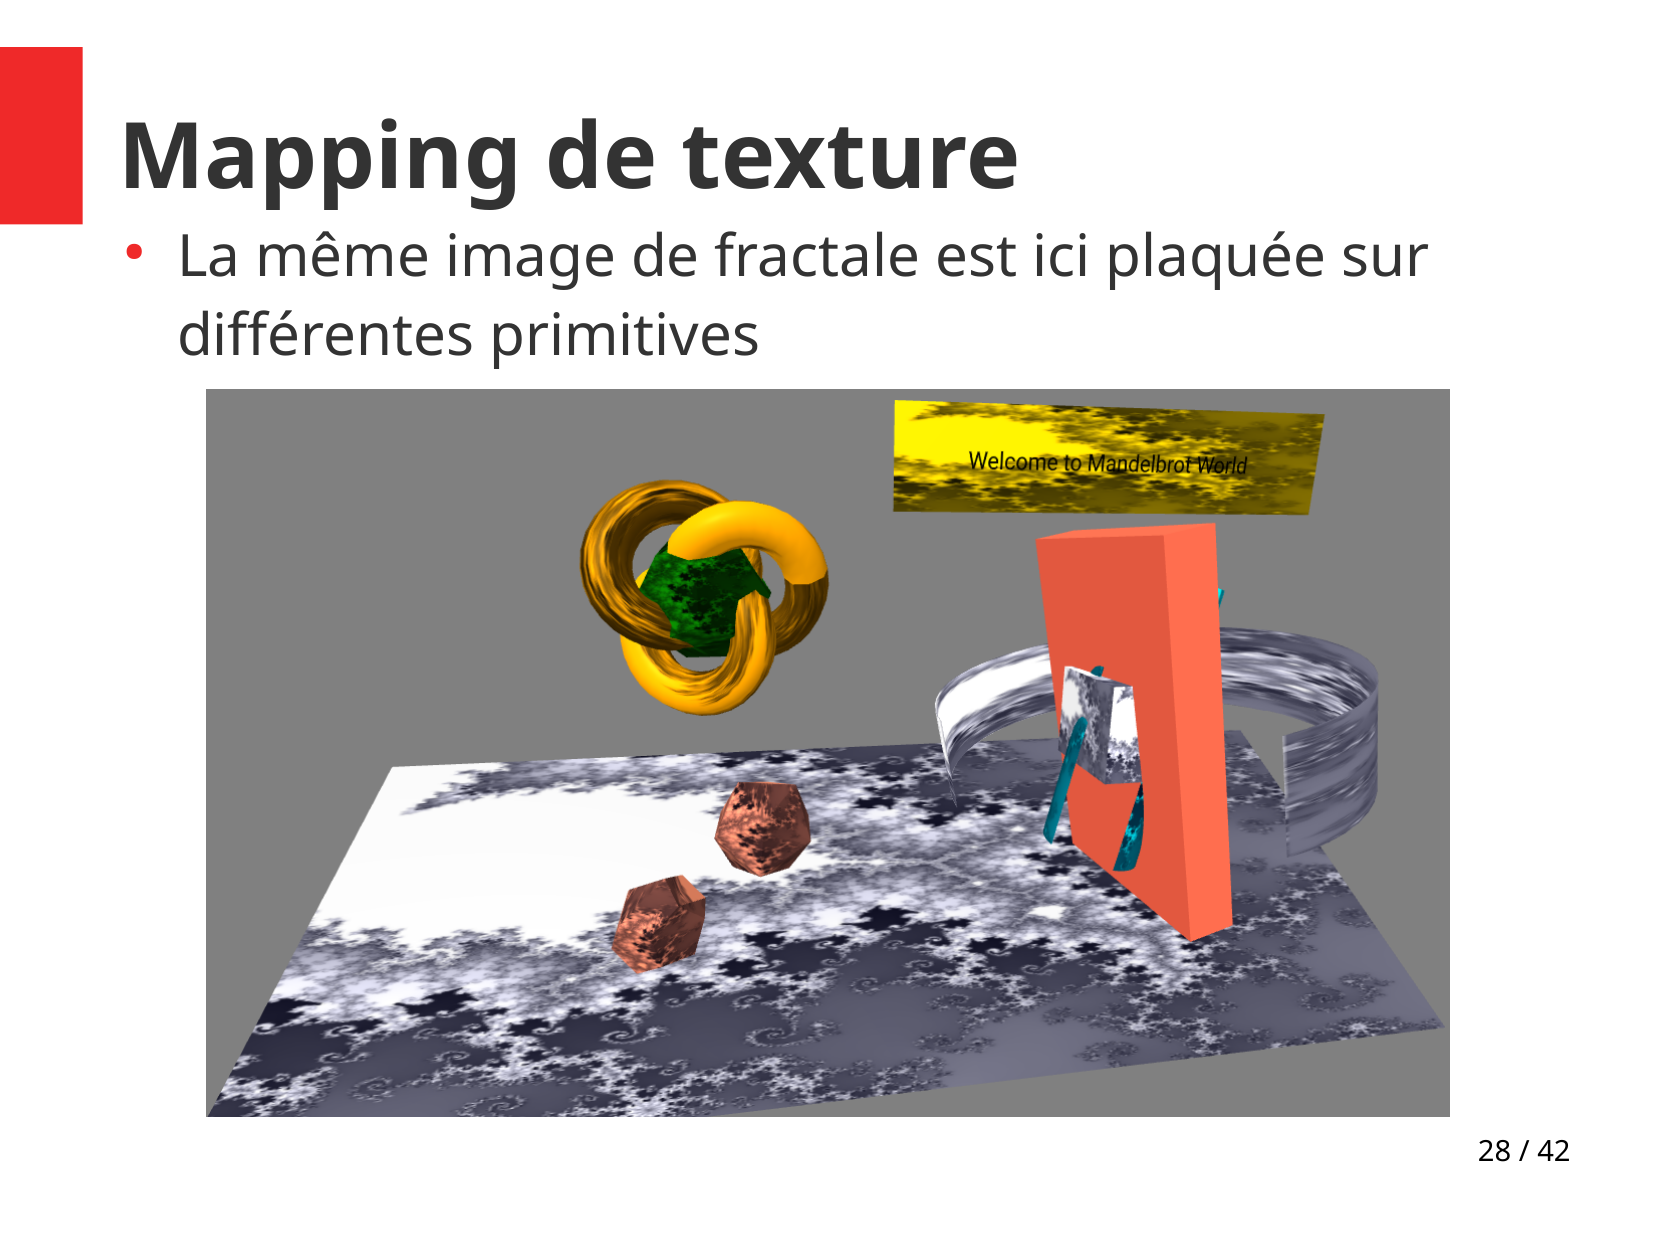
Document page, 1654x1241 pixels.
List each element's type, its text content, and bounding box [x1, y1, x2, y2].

picture [206, 389, 1450, 1117]
list La même image de fractale est ici plaquée sur différentes primitives [106, 213, 1524, 934]
title Mapping de texture [118, 49, 1571, 257]
